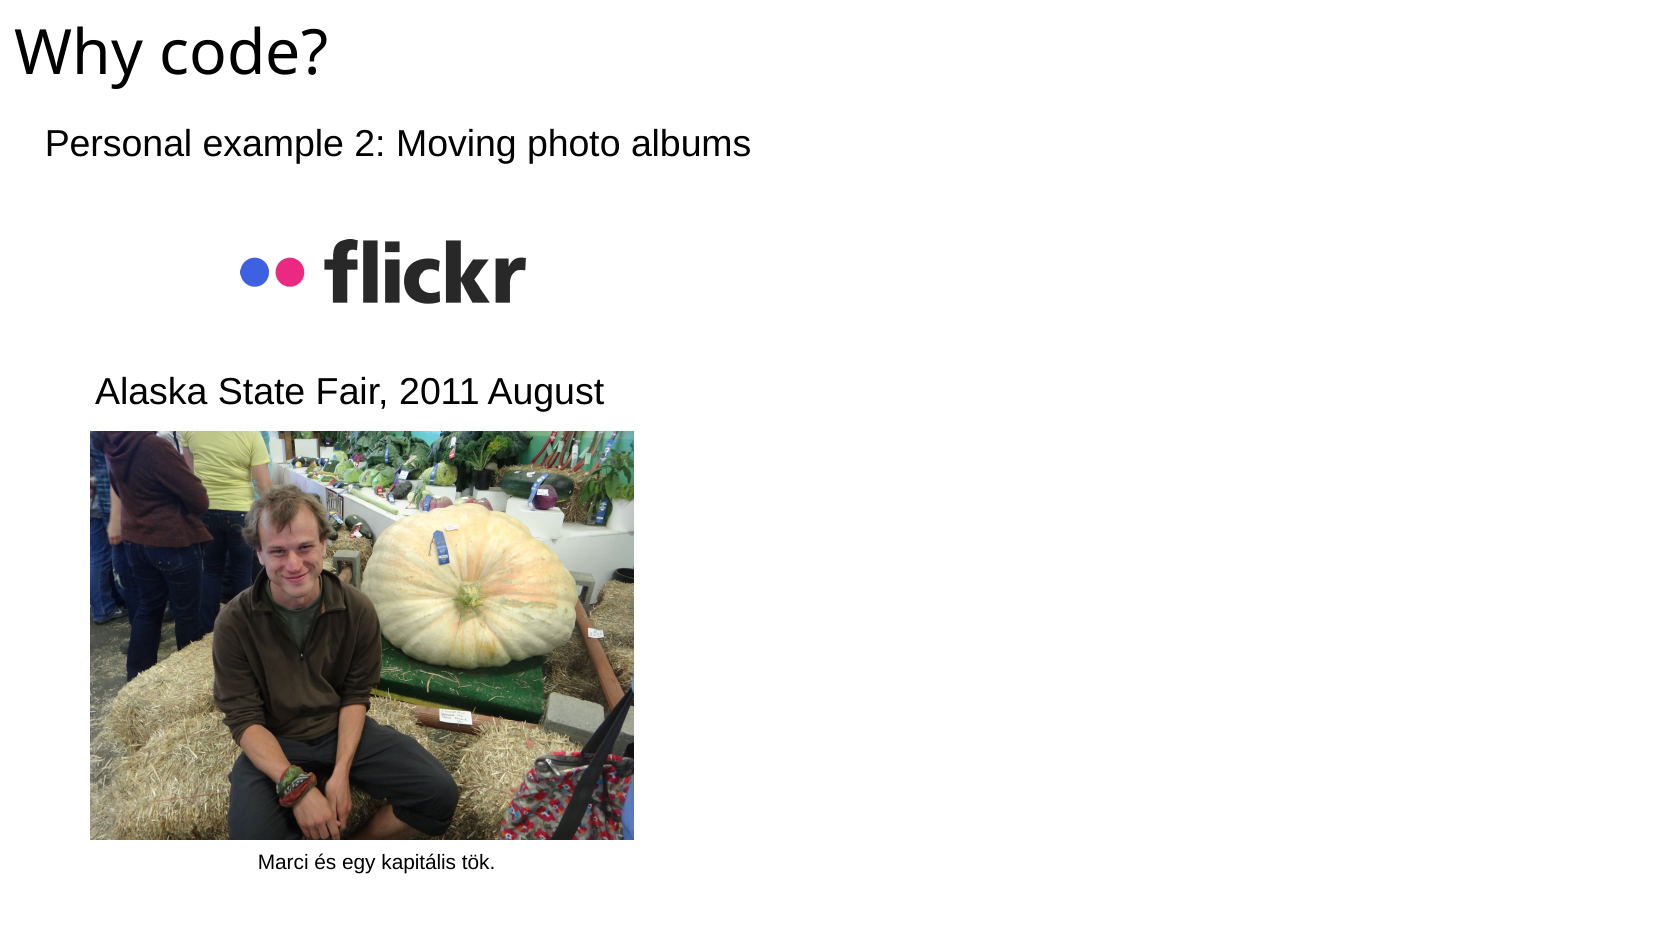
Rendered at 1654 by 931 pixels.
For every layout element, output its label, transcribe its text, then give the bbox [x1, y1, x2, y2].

text_box Why code? [0, 0, 1654, 89]
text_box Personal example 2: Moving photo albums [30, 108, 770, 181]
text_box Alaska State Fair, 2011 August [80, 356, 686, 469]
picture [240, 239, 526, 304]
picture [90, 469, 634, 840]
text_box Marci és egy kapitális tök. [243, 843, 511, 882]
